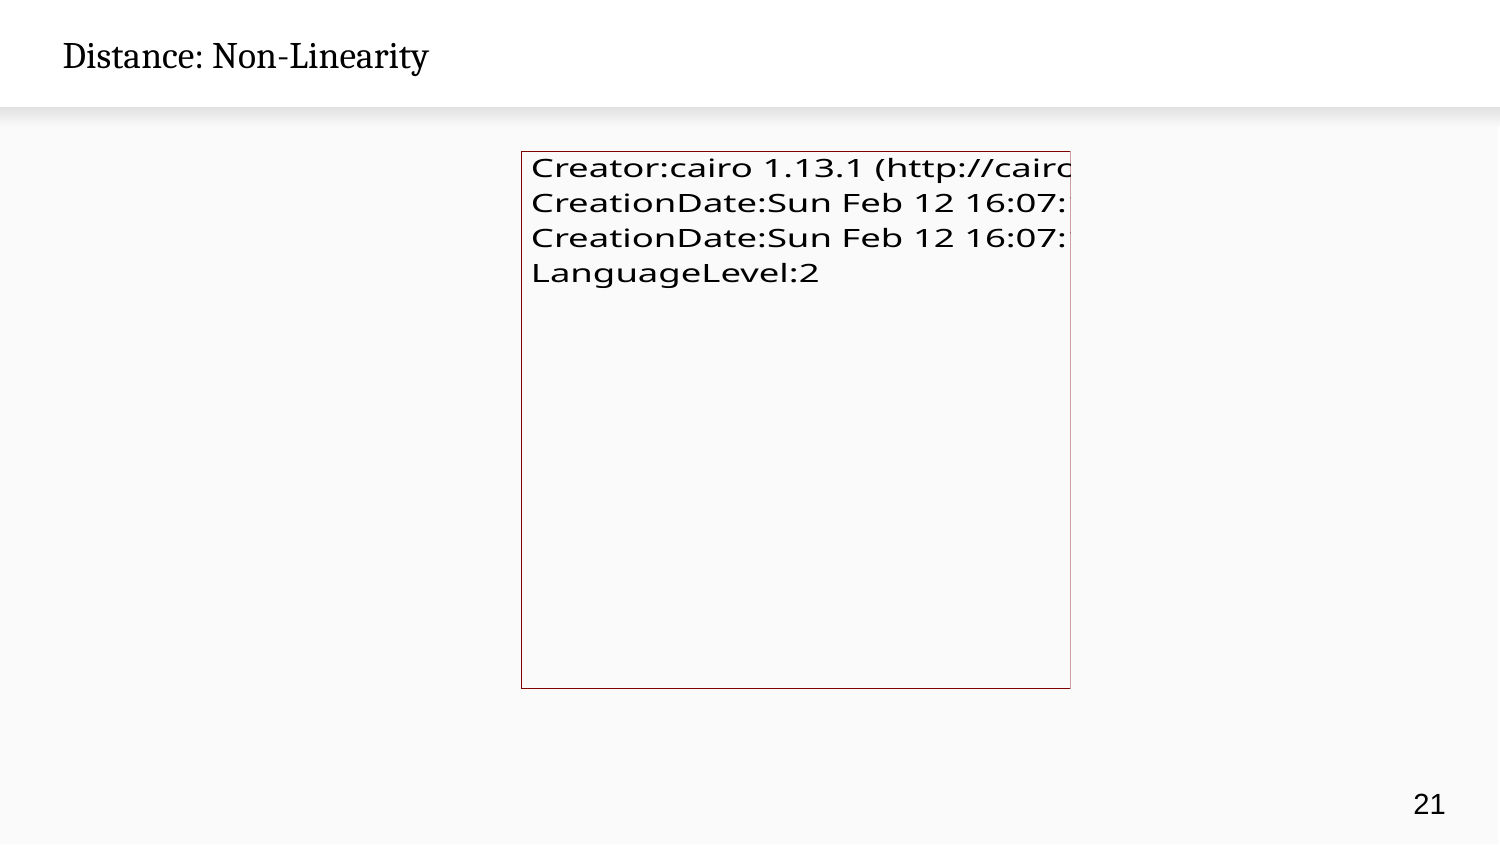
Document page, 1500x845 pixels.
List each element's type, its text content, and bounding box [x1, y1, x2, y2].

picture [518, 149, 1071, 689]
text_box Distance: Non-Linearity [48, 27, 519, 87]
